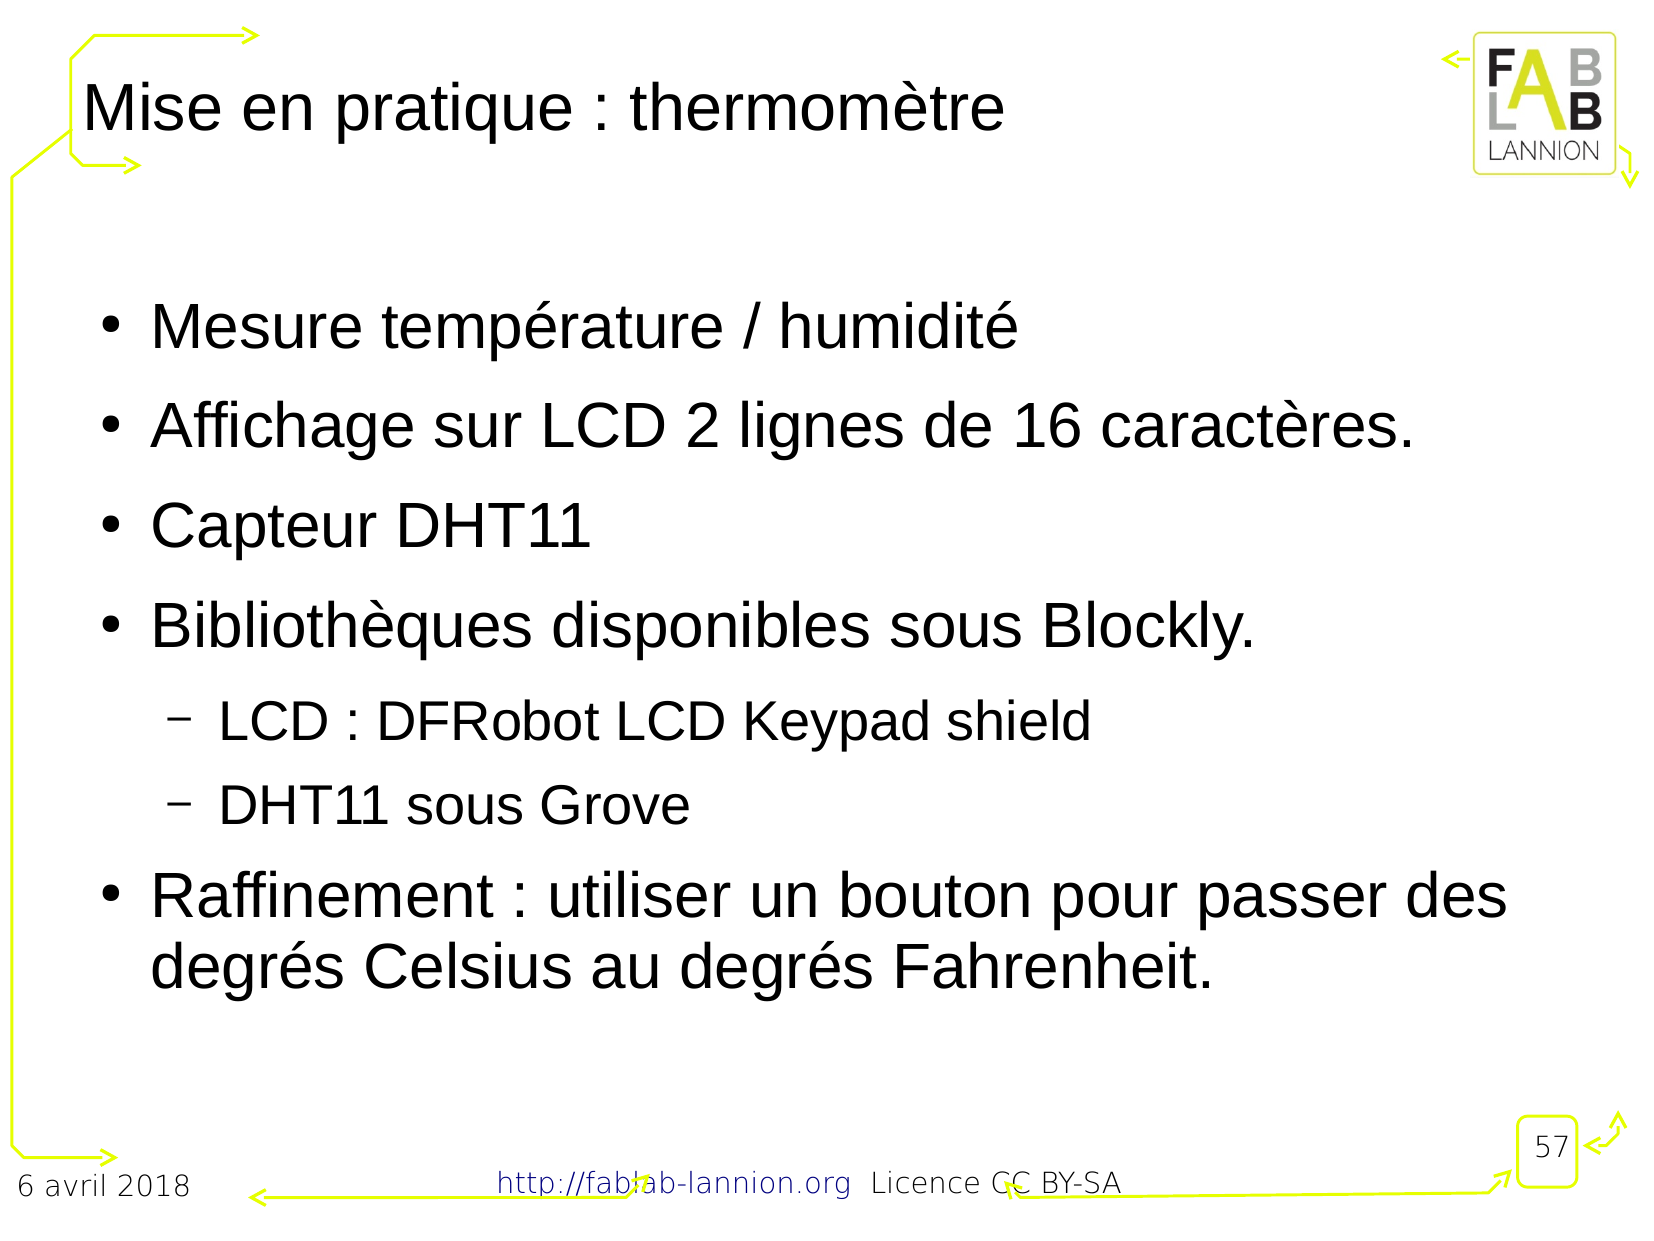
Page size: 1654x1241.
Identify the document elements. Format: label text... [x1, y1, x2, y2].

title Mise en pratique : thermomètre [82, 49, 1441, 166]
list Mesure température / humidité Affichage sur LCD 2 lignes de 16 caractères. Capteur DHT11 Bibliothèques disponibles sous Blockly. LCD : DFRobot LCD Keypad shield DHT11 sous Grove Raffinement : utiliser un bouton pour passer des degrés Celsius au degrés Fahrenheit. [82, 290, 1571, 1010]
picture [1470, 29, 1619, 178]
